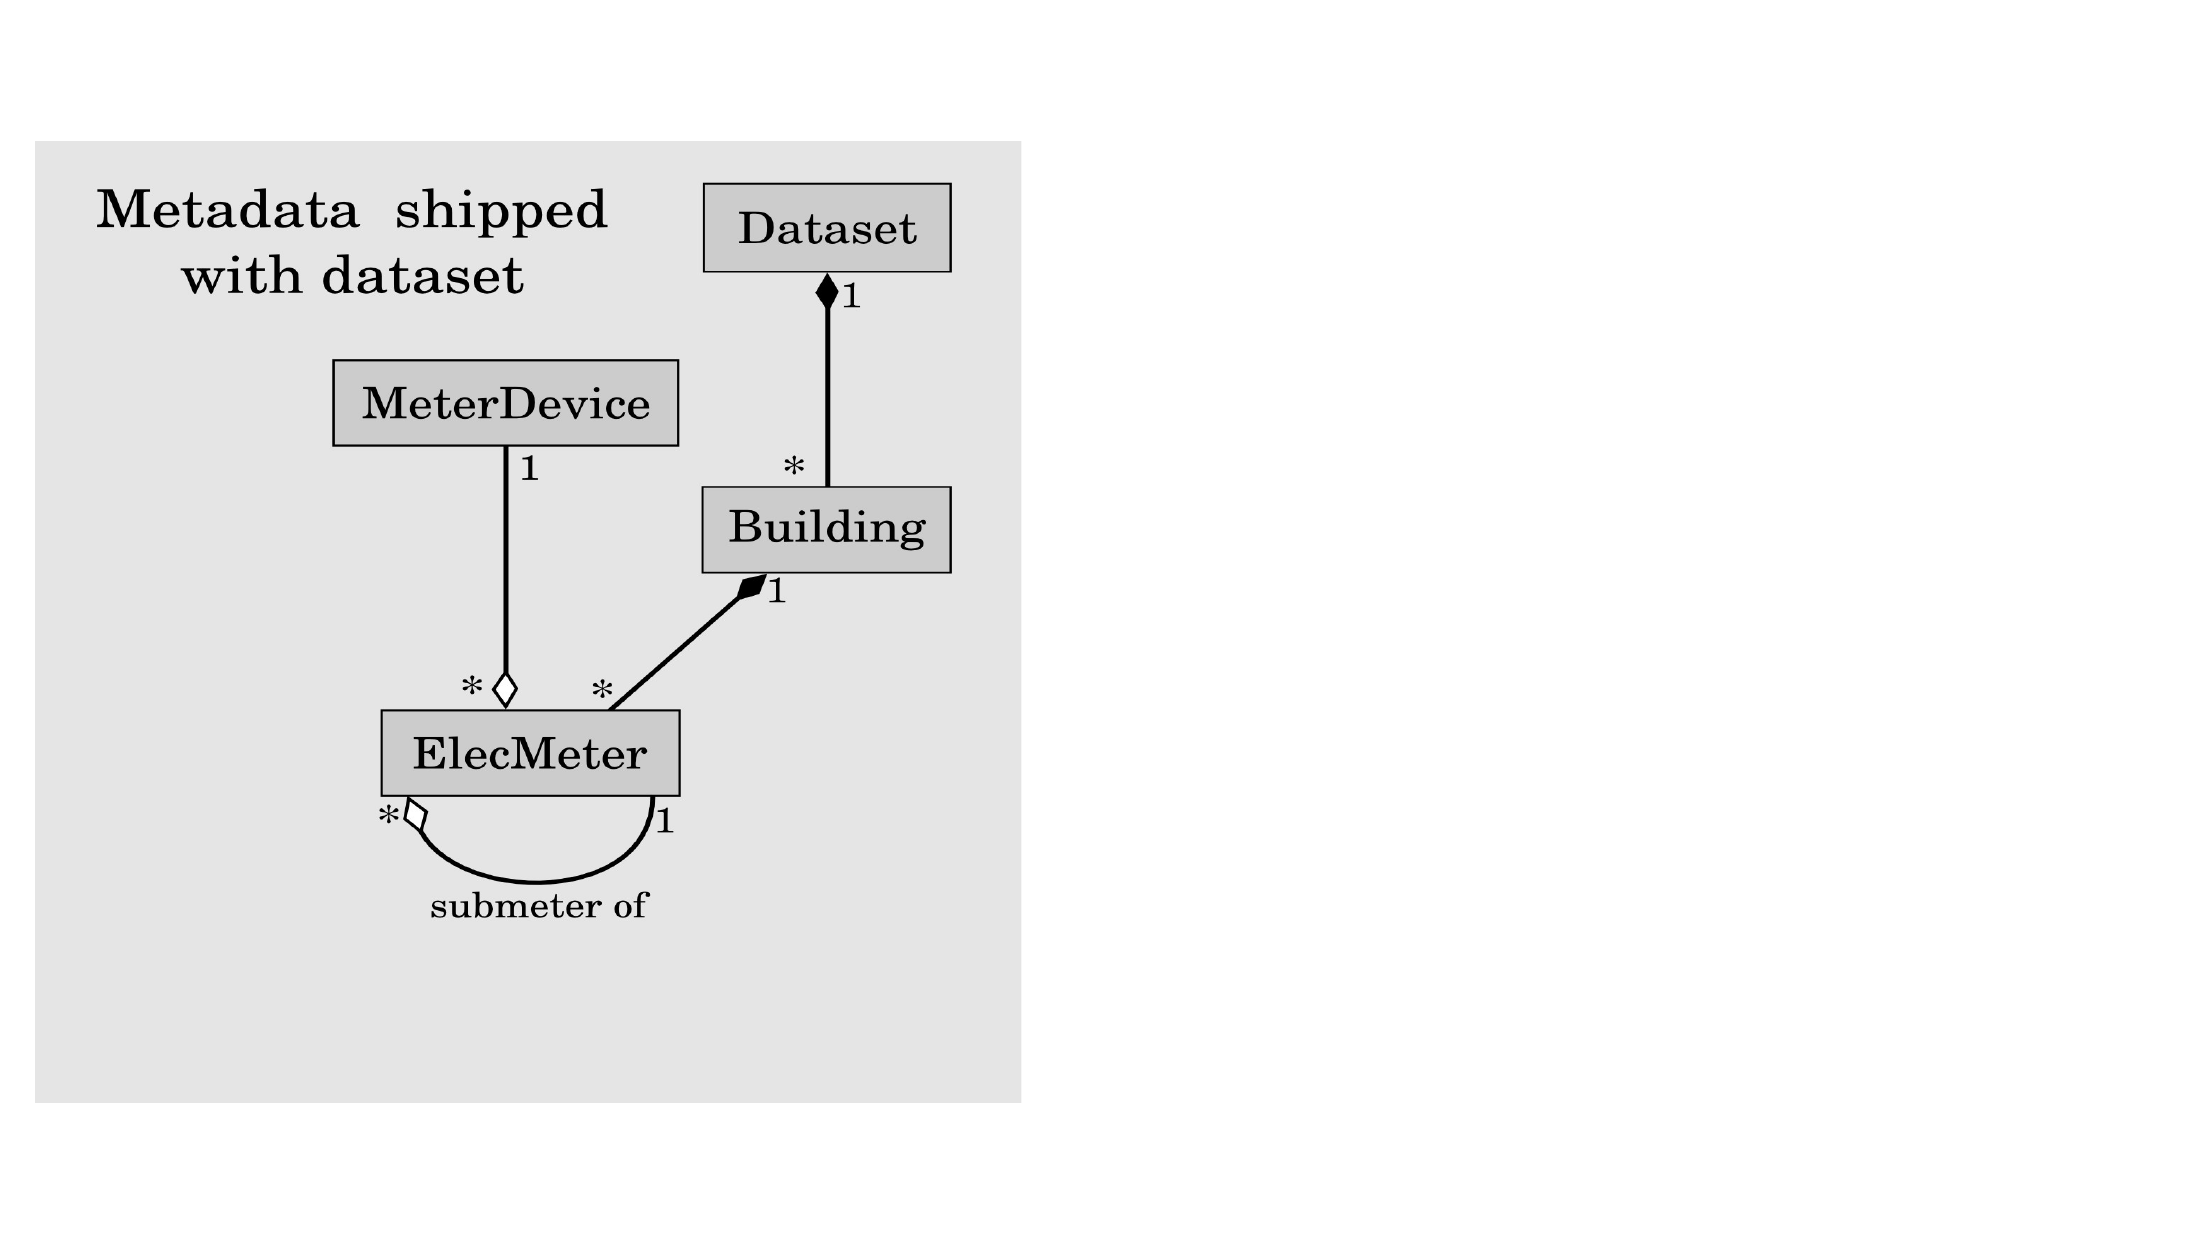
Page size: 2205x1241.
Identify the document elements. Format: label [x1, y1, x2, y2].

picture [35, 141, 1597, 1103]
